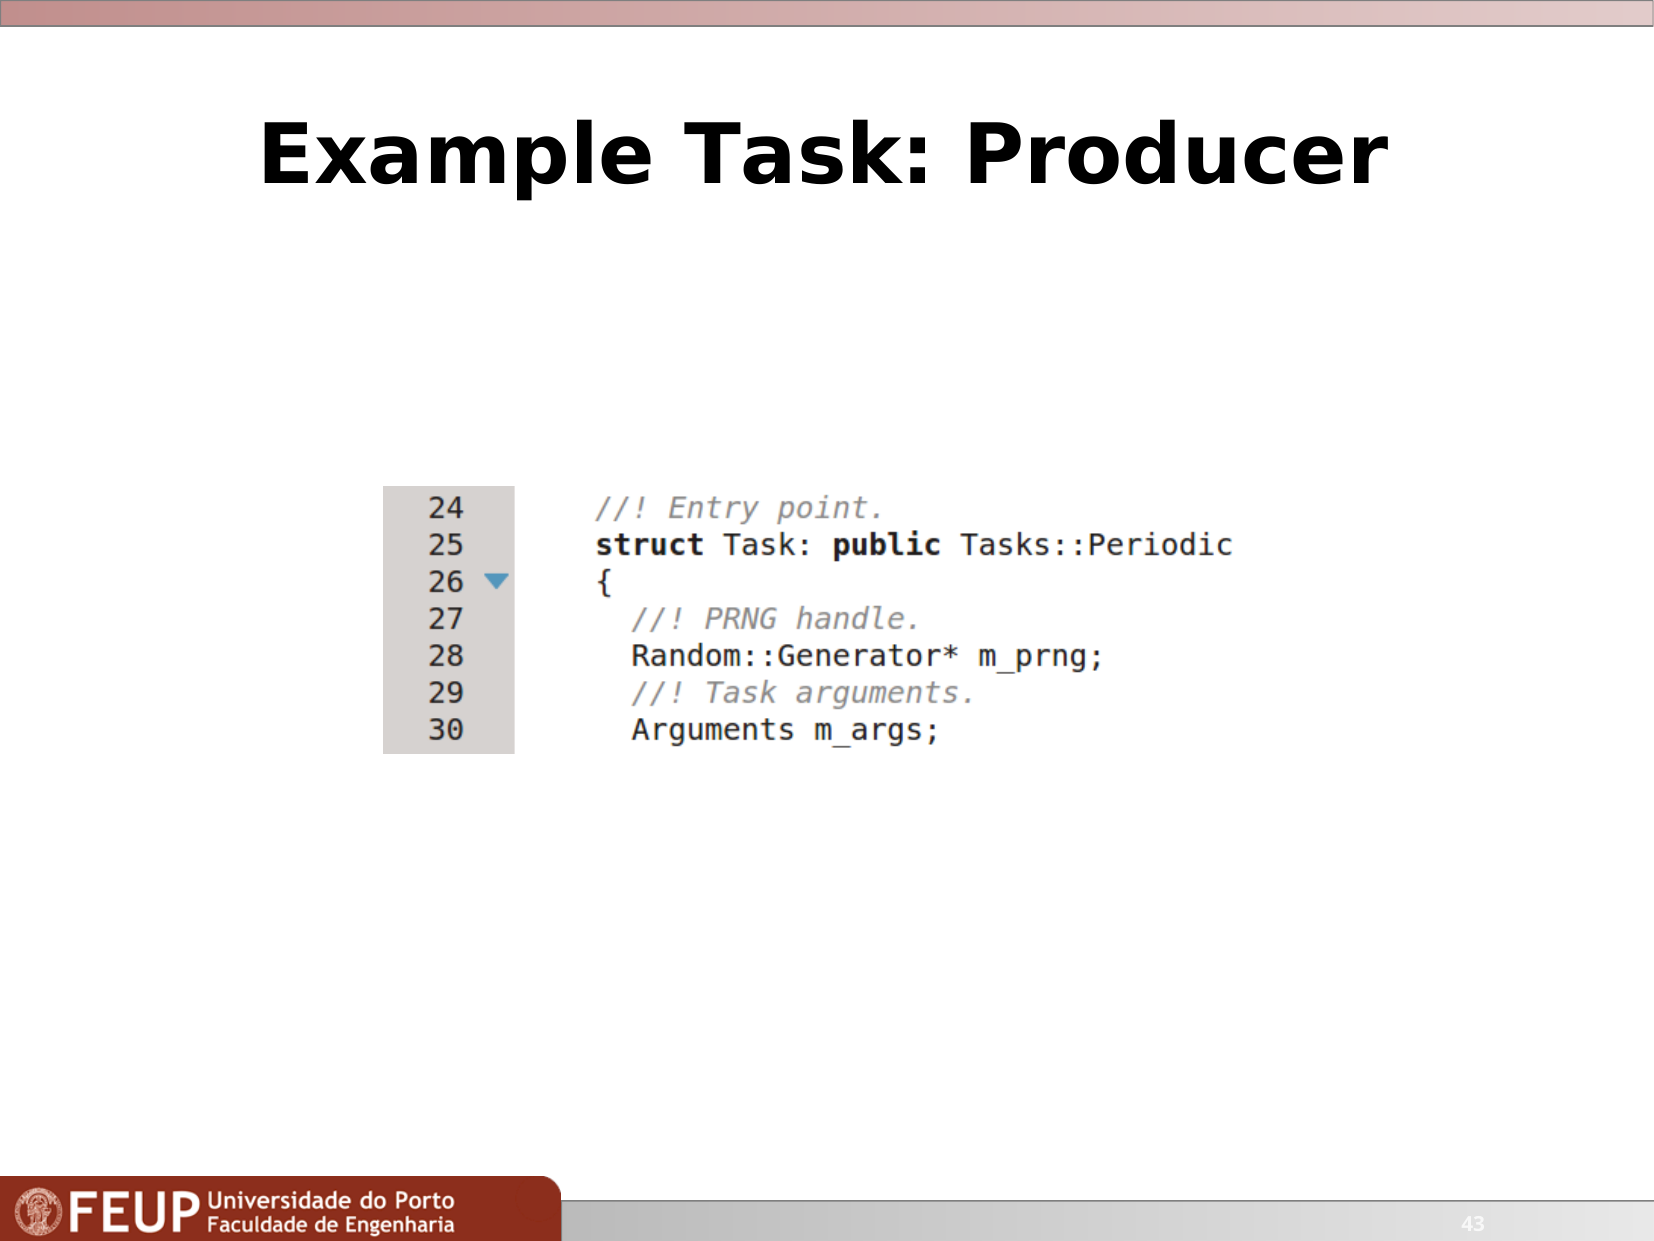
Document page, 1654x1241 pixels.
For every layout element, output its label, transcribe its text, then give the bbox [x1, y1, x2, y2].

picture [383, 486, 1270, 754]
title Example Task: Producer [64, 70, 1582, 239]
picture [0, 1176, 561, 1241]
